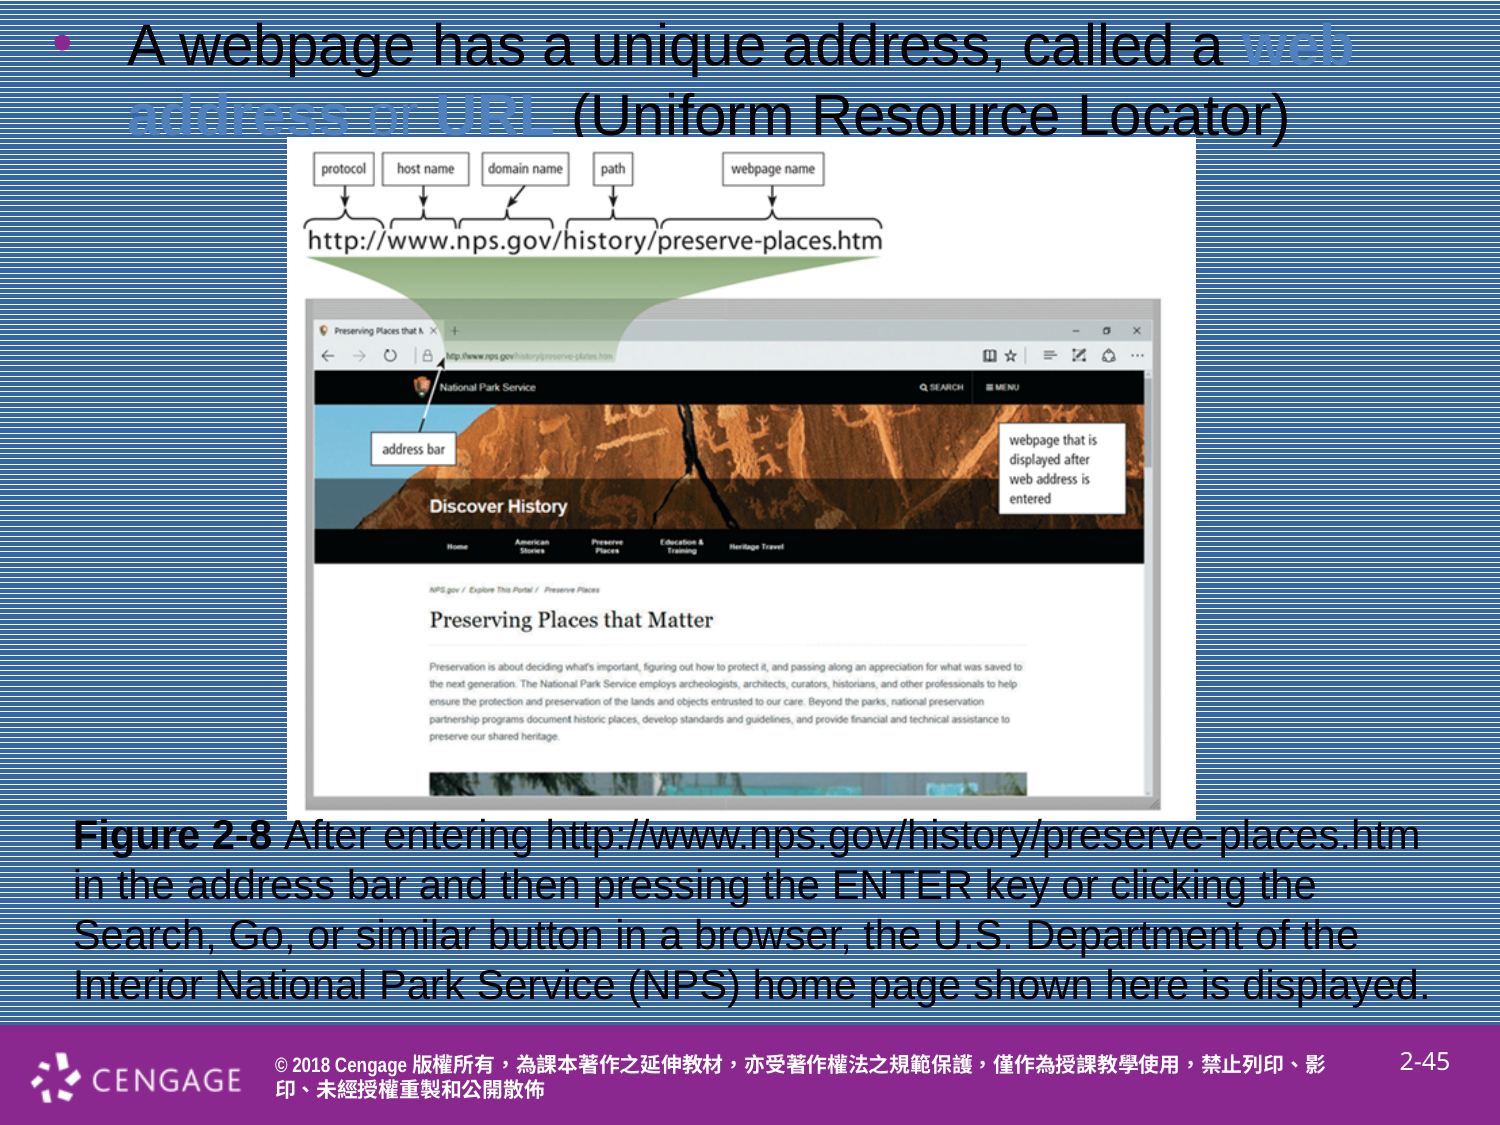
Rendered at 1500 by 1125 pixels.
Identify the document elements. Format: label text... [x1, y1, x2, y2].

picture [287, 137, 1196, 800]
picture [21, 1043, 246, 1111]
list Figure 2-8 After entering http://www.nps.gov/history/preserve-places.htm in the address bar and then pressing the ENTER key or clicking the Search, Go, or similar button in a browser, the U.S. Department of the Interior National Park Service (NPS) home page shown here is displayed. [57, 800, 1458, 1017]
list A webpage has a unique address, called a web address or URL (Uniform Resource Locator) [37, 0, 1447, 137]
